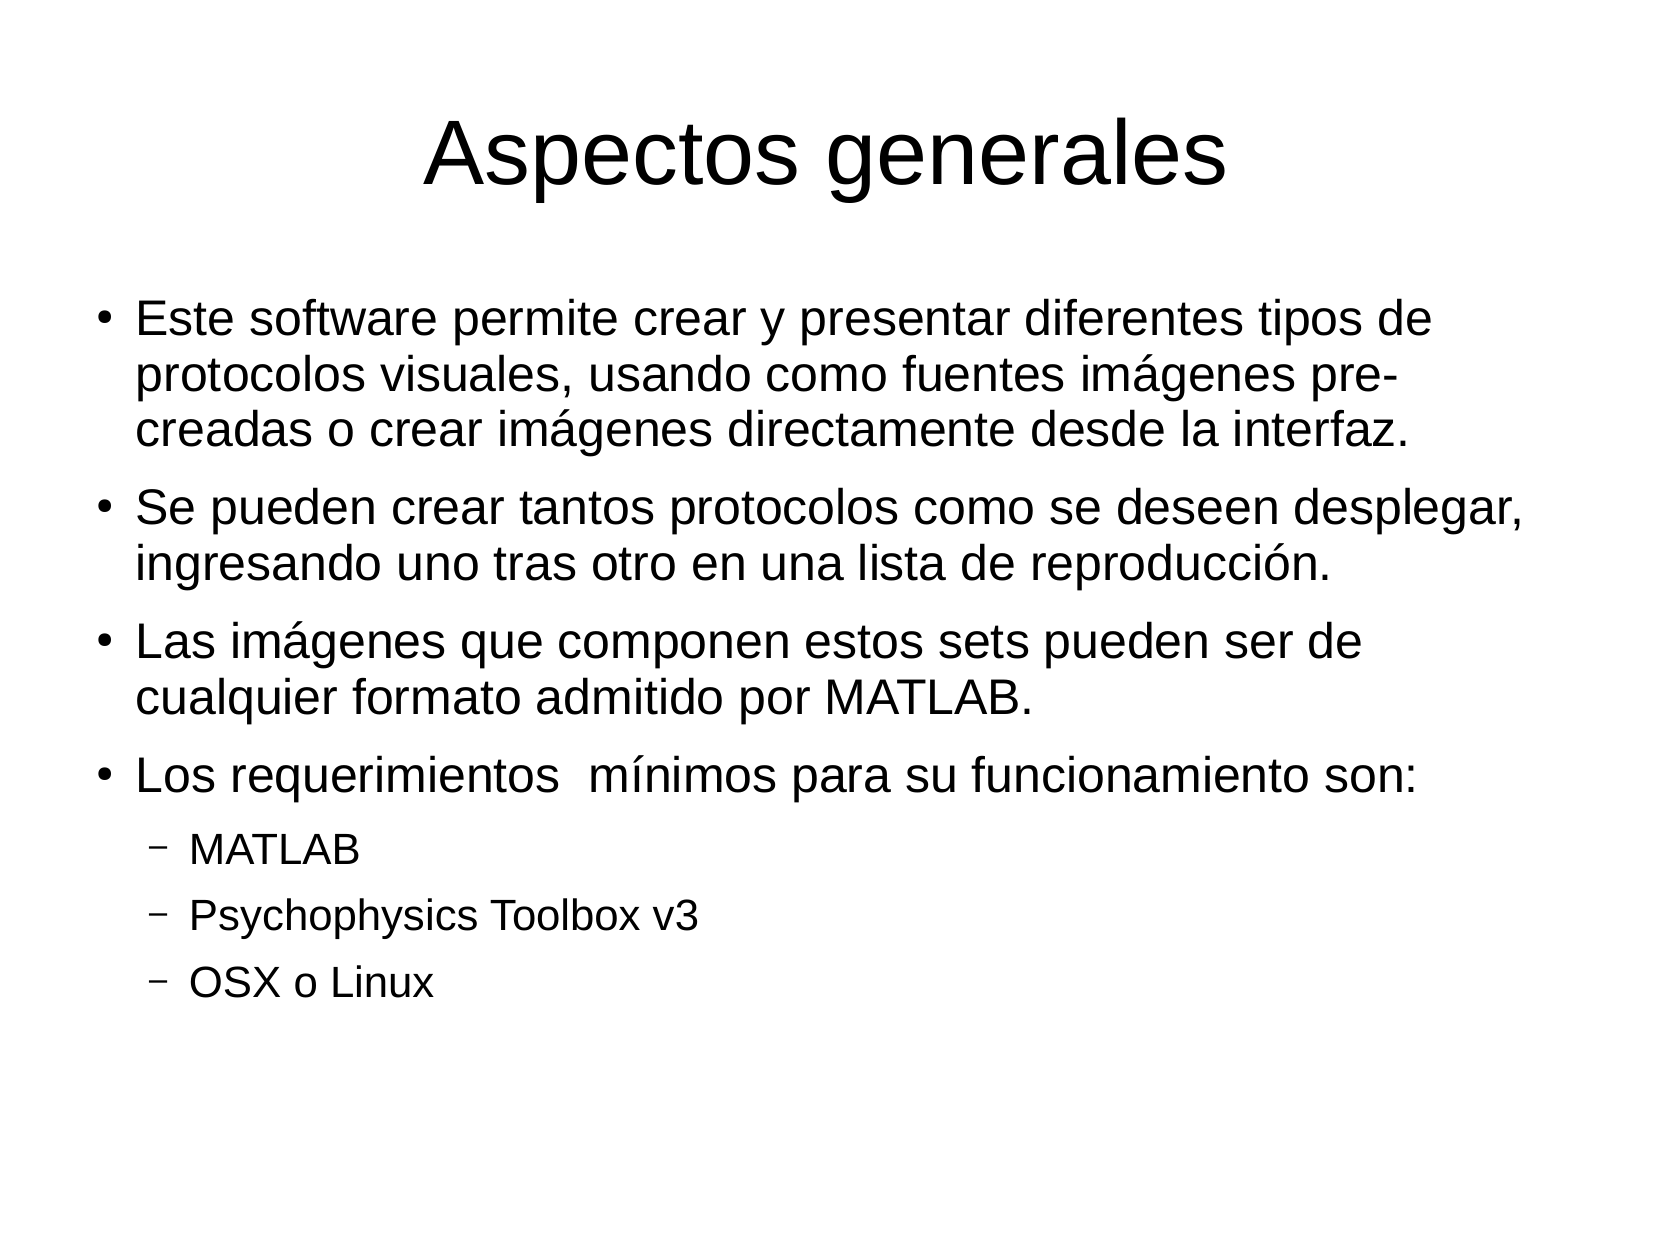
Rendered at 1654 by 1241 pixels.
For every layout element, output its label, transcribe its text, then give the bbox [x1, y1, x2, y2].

list Este software permite crear y presentar diferentes tipos de protocolos visuales, usando como fuentes imágenes pre-creadas o crear imágenes directamente desde la interfaz. Se pueden crear tantos protocolos como se deseen desplegar, ingresando uno tras otro en una lista de reproducción. Las imágenes que componen estos sets pueden ser de cualquier formato admitido por MATLAB. Los requerimientos mínimos para su funcionamiento son: MATLAB Psychophysics Toolbox v3 OSX o Linux [82, 290, 1571, 1010]
title Aspectos generales [82, 49, 1571, 257]
